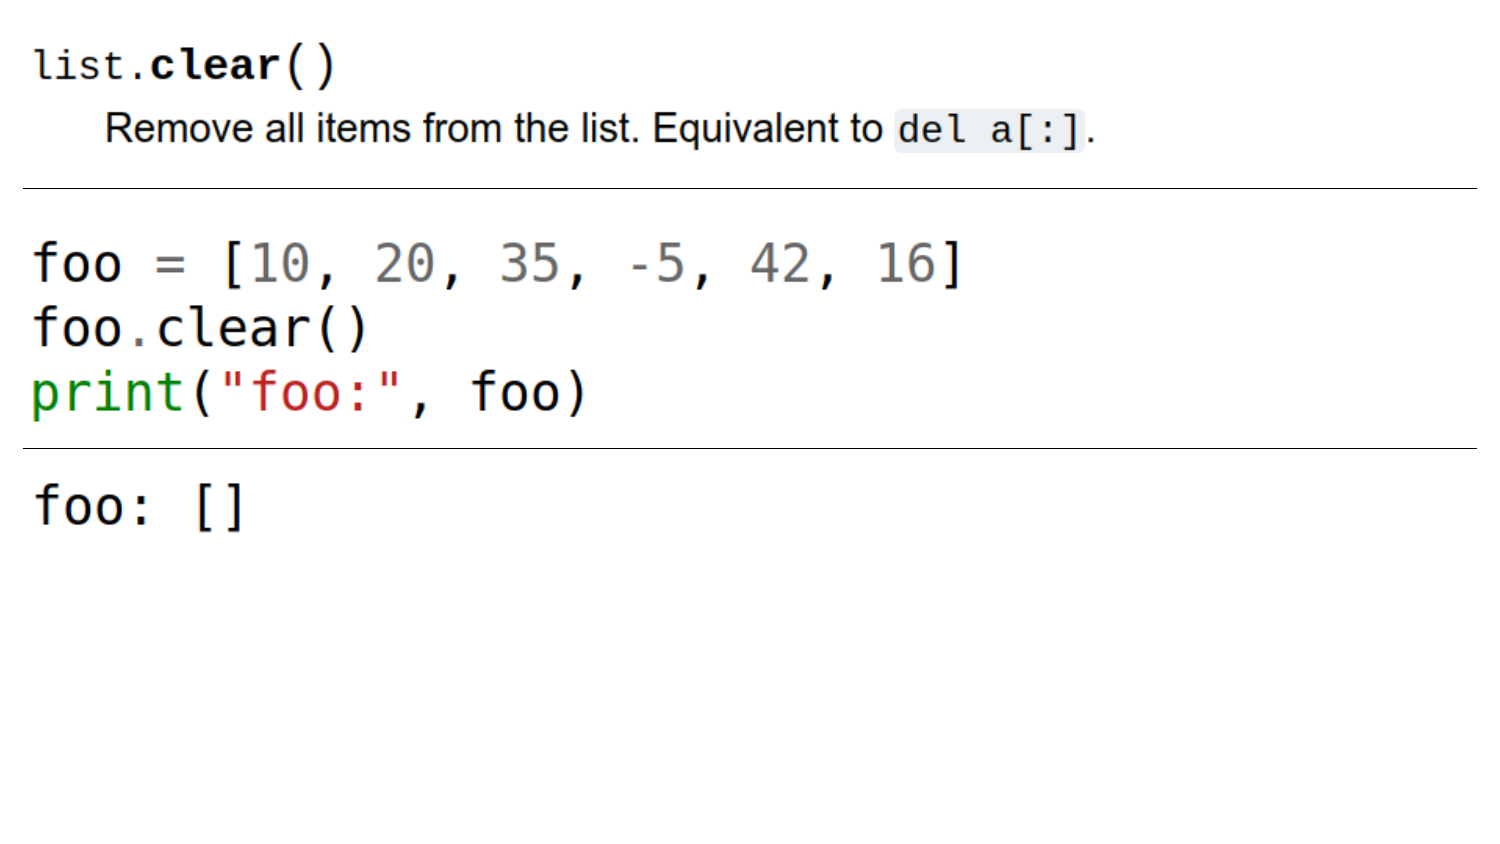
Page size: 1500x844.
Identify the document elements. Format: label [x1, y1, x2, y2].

picture [23, 32, 1112, 166]
picture [23, 471, 257, 544]
picture [23, 224, 976, 436]
